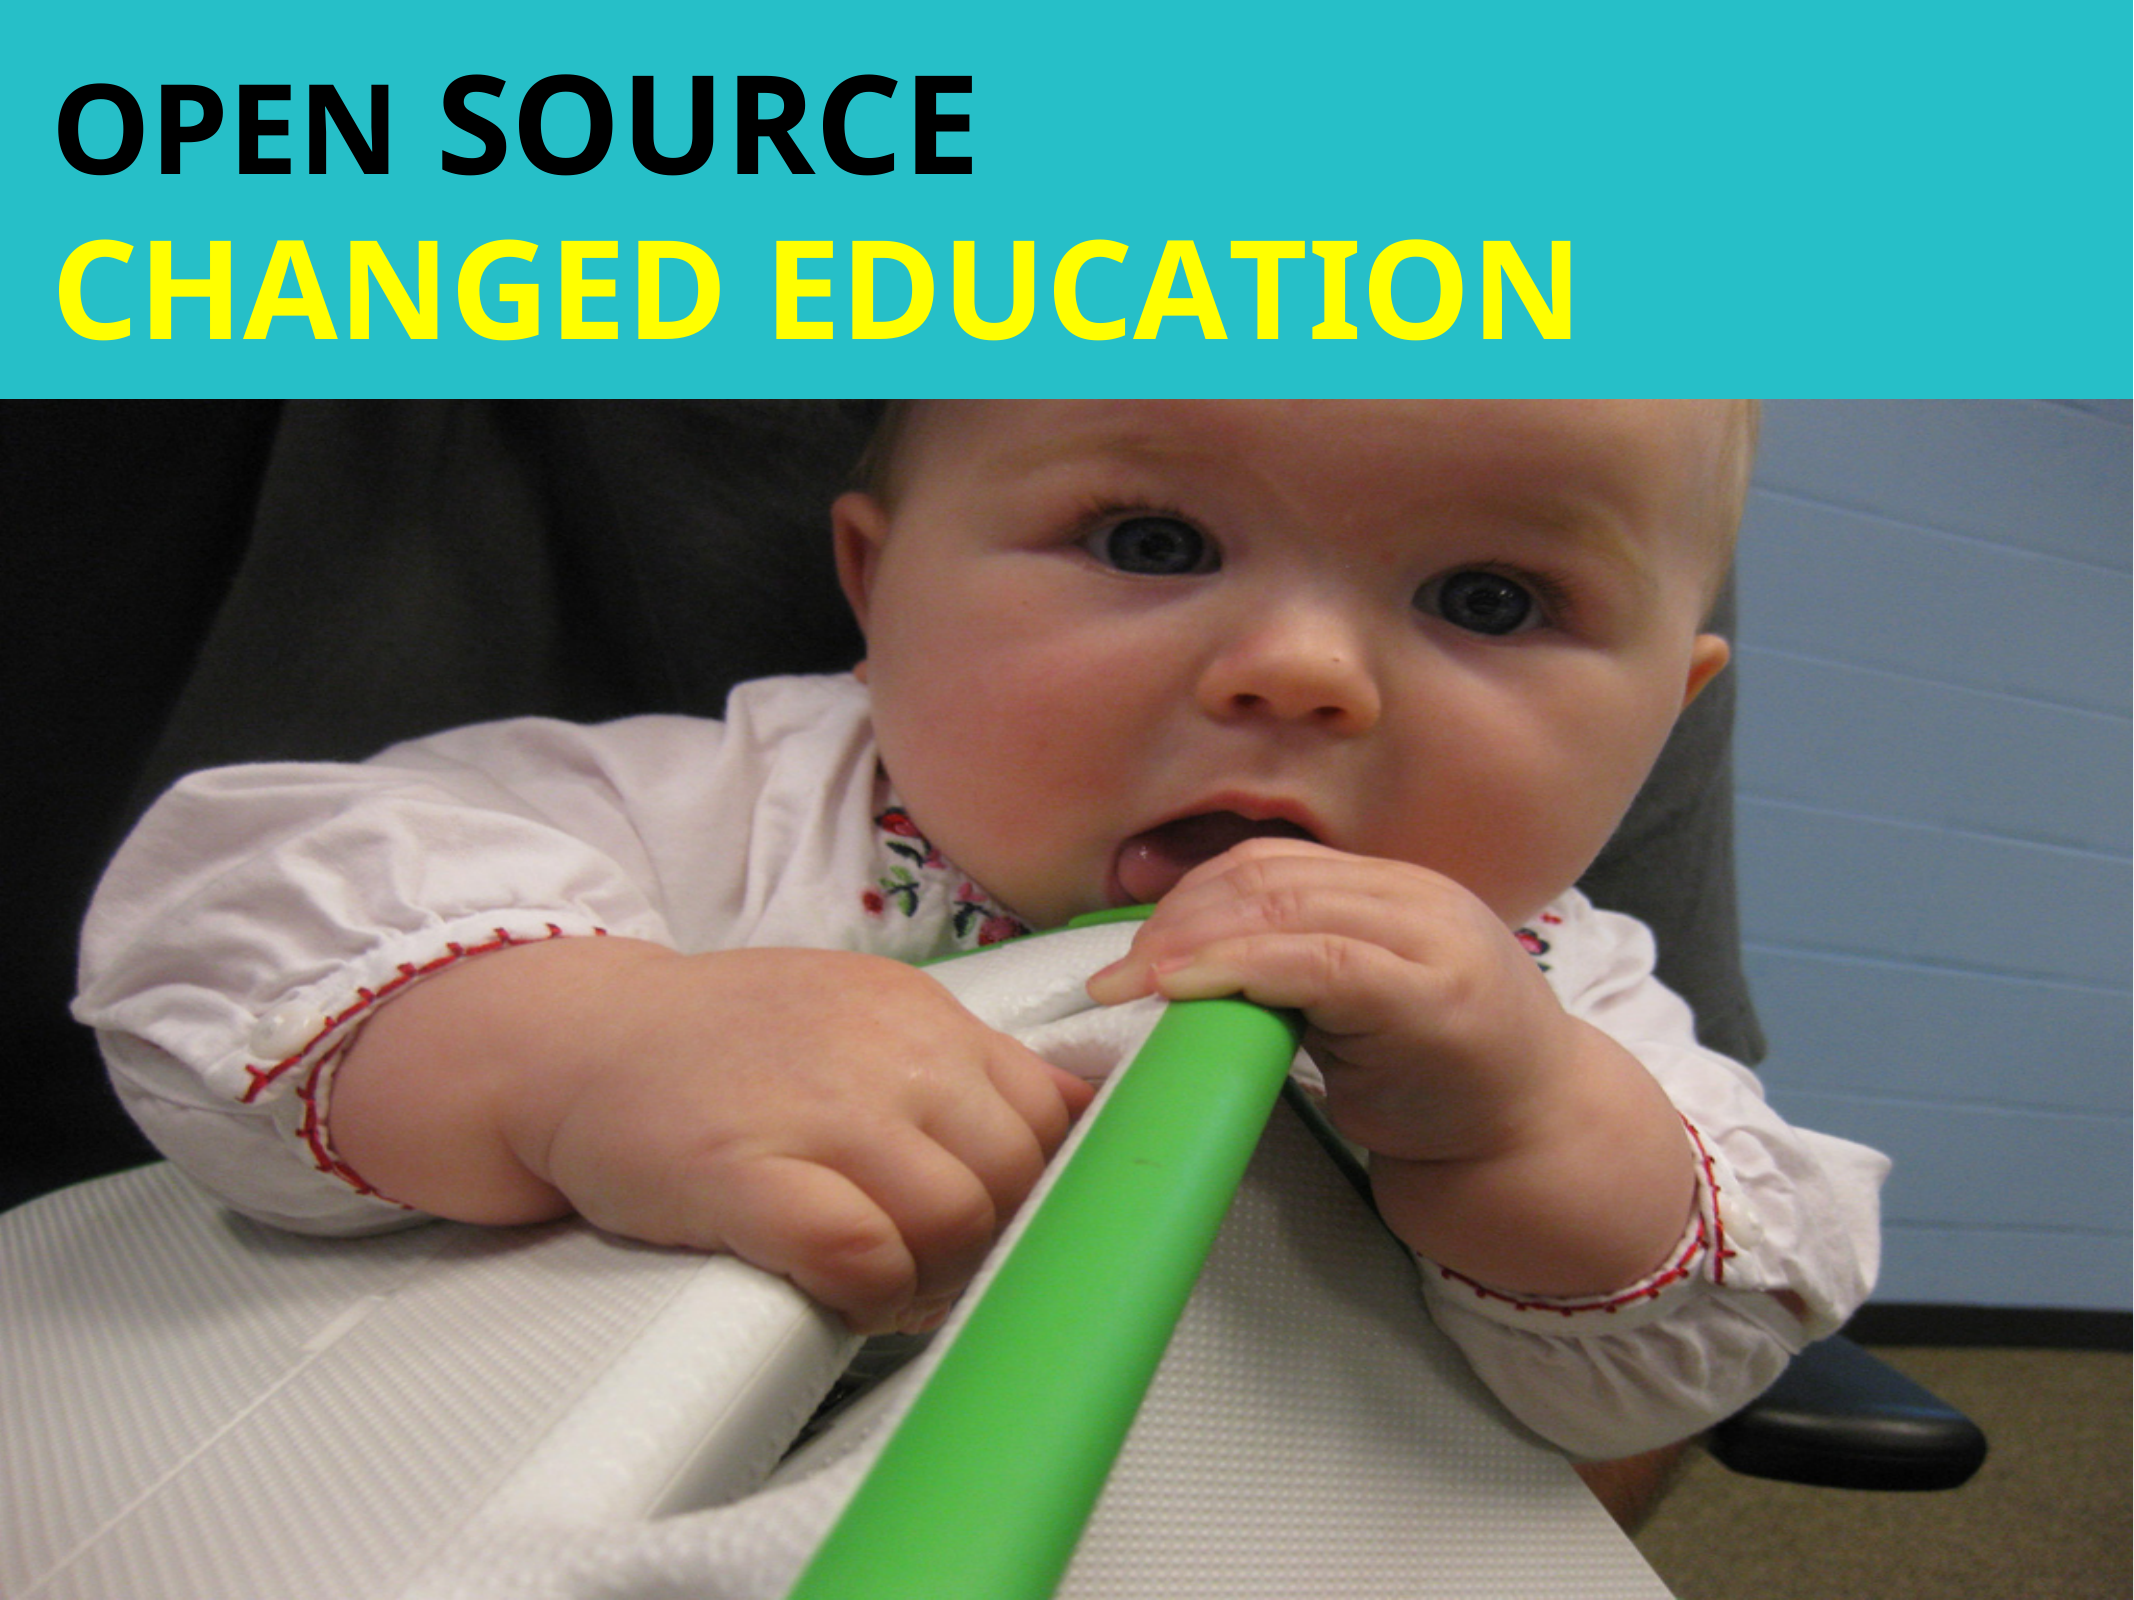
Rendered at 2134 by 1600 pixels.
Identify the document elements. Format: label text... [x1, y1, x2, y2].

text_box OPEN SOURCE CHANGED EDUCATION [41, 37, 1913, 399]
picture [0, 399, 2134, 1600]
